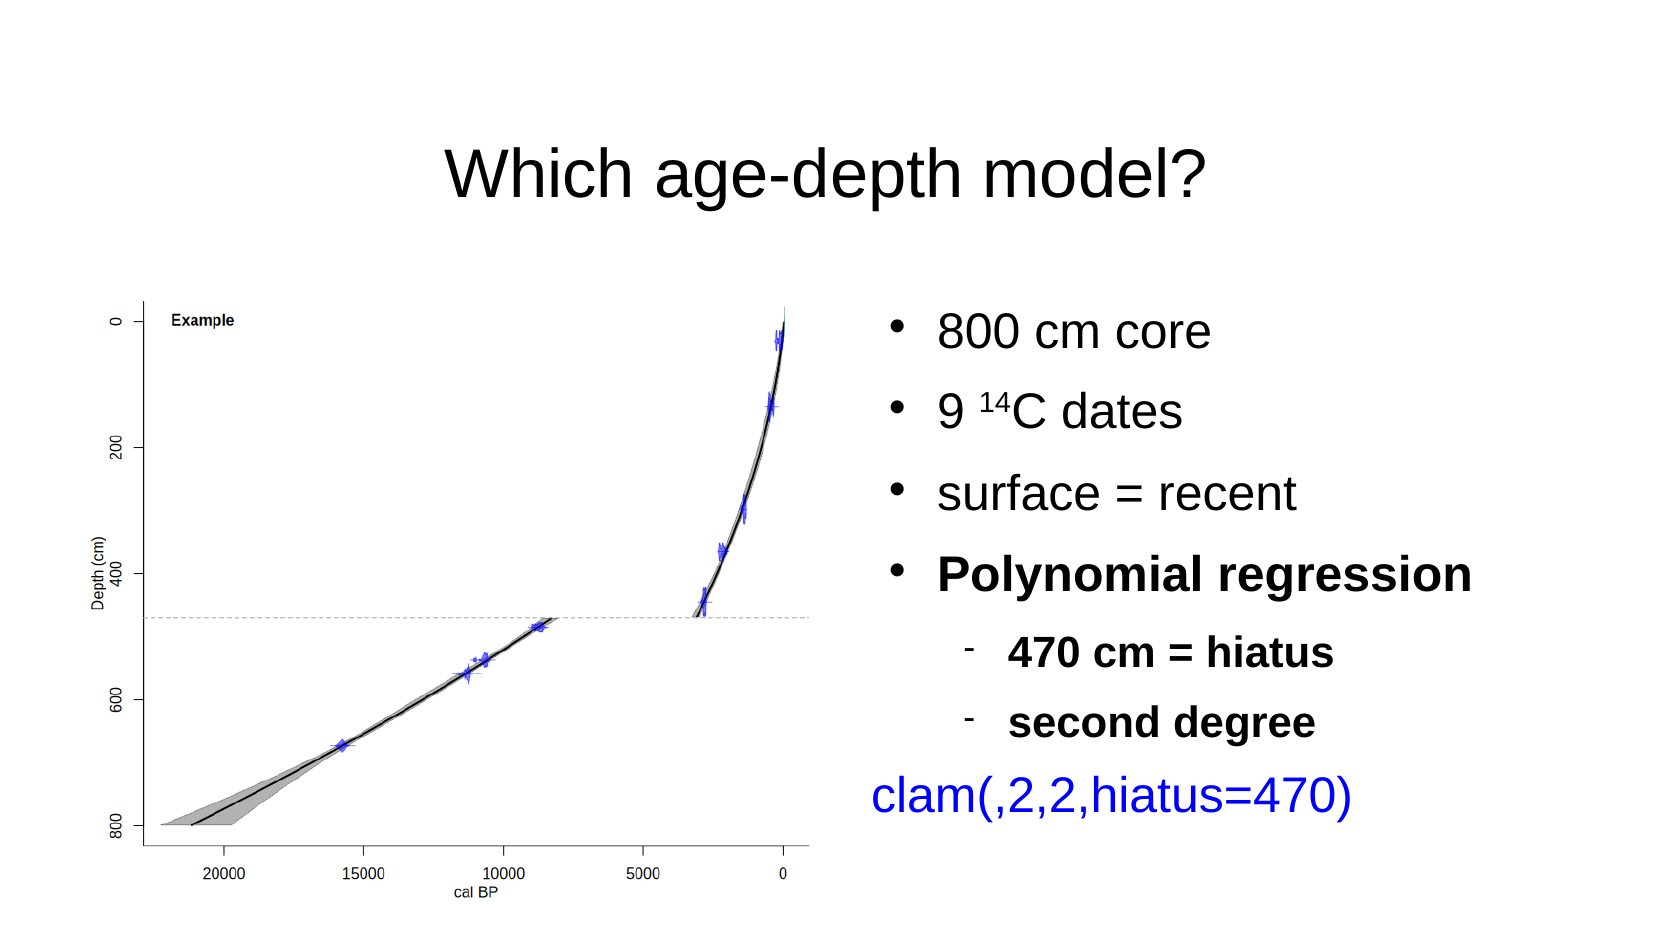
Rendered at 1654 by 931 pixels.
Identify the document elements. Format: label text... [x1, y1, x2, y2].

picture [88, 265, 827, 910]
text_box 800 cm core 9 14C dates surface = recent Polynomial regression 470 cm = hiatus second degree clam(,2,2,hiatus=470) [870, 298, 1595, 814]
text_box Which age-depth model? [250, 132, 1402, 216]
